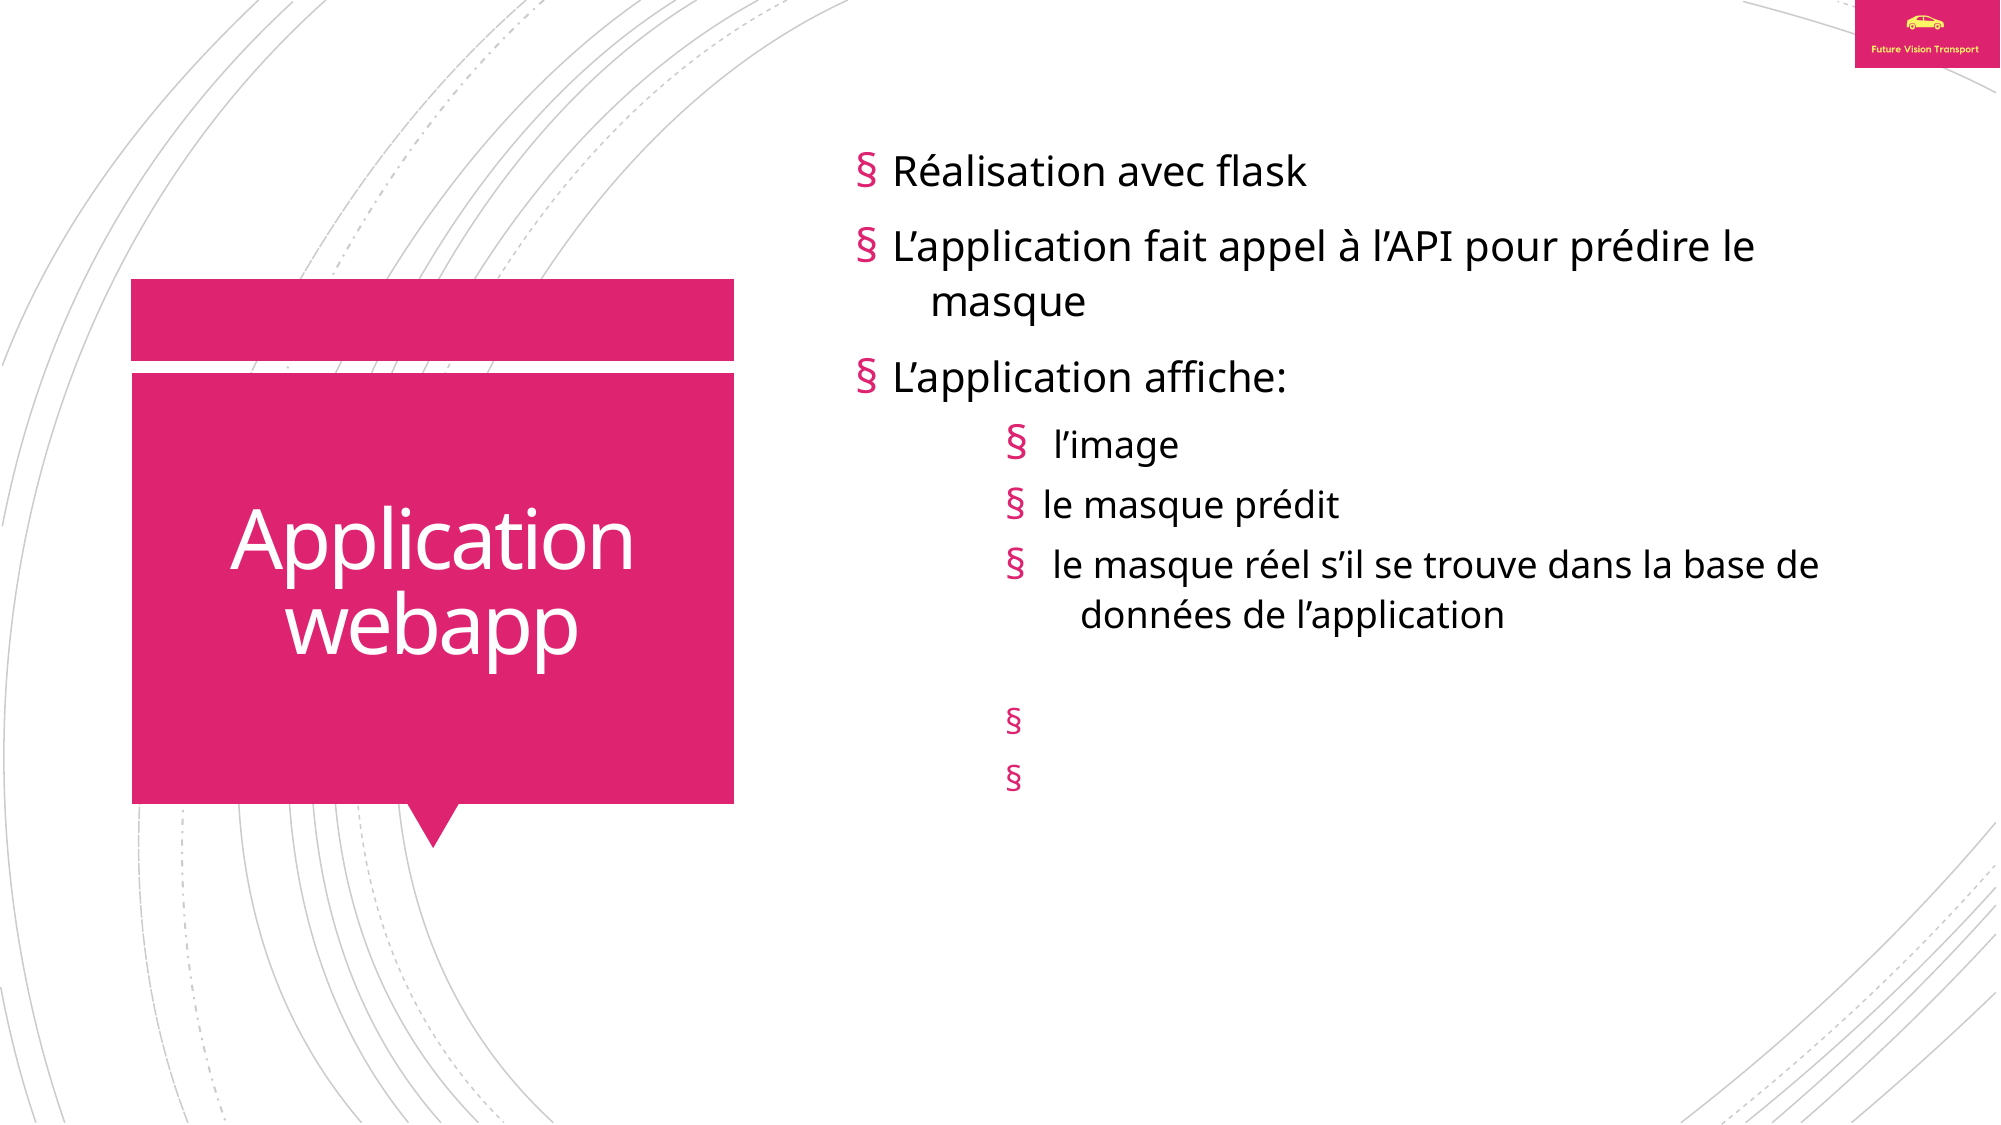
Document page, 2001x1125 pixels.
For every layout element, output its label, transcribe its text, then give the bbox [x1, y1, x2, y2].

title Application webapp [145, 383, 721, 789]
picture [1855, 0, 2000, 68]
list Réalisation avec flask L’application fait appel à l’API pour prédire le masque L’application affiche: l’image le masque prédit le masque réel s’il se trouve dans la base de données de l’application [840, 131, 1869, 1044]
